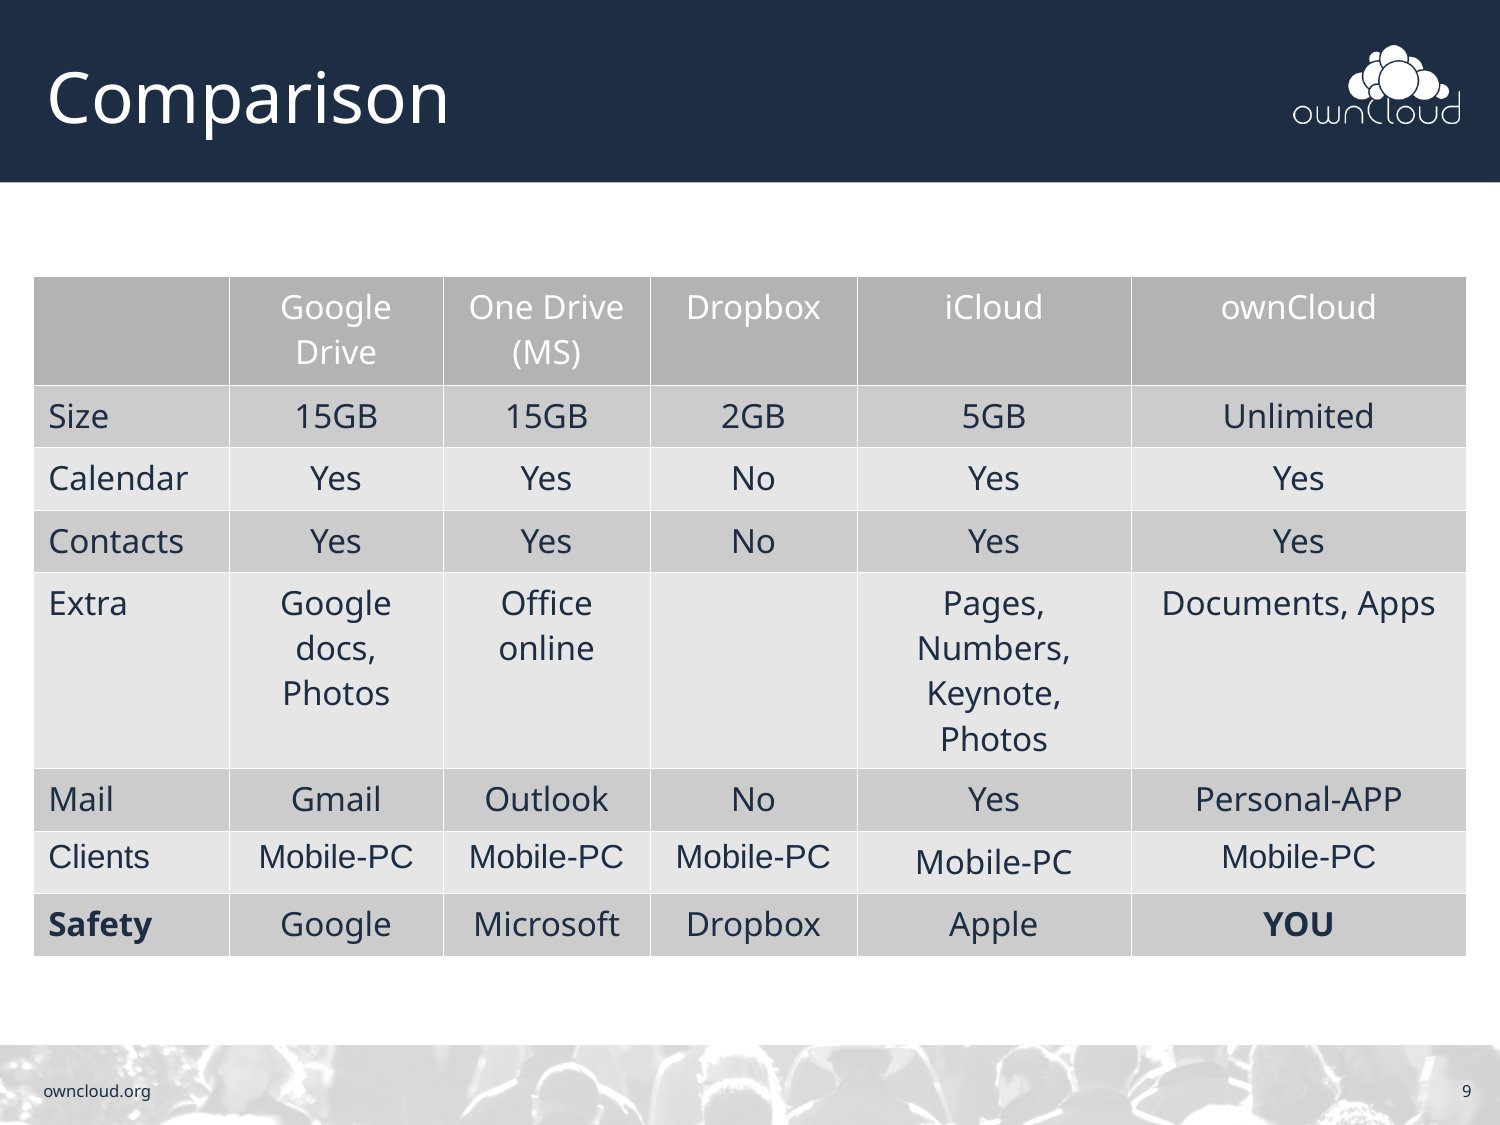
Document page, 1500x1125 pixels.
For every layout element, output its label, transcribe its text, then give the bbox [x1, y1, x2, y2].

table_cell Documents, Apps [1132, 573, 1466, 768]
table_cell 15GB [230, 386, 443, 447]
picture [1293, 45, 1460, 124]
table_cell Yes [230, 448, 443, 510]
table_cell Apple [858, 894, 1131, 956]
table_cell Yes [1132, 511, 1466, 572]
table_cell Safety [34, 894, 229, 956]
table_cell Size [34, 386, 229, 447]
table_cell Mobile-PC [444, 832, 650, 893]
table_header Google Drive [230, 277, 443, 385]
table_cell Gmail [230, 769, 443, 831]
table_cell No [651, 769, 857, 831]
table_cell 2GB [651, 386, 857, 447]
table_cell No [651, 511, 857, 572]
table_header One Drive (MS) [444, 277, 650, 385]
table_cell Unlimited [1132, 386, 1466, 447]
table_cell Outlook [444, 769, 650, 831]
table_cell 5GB [858, 386, 1131, 447]
table_header [34, 277, 229, 385]
table_cell Mobile-PC [1132, 832, 1466, 893]
table_cell Yes [1132, 448, 1466, 510]
table_cell Yes [858, 511, 1131, 572]
table_cell Contacts [34, 511, 229, 572]
table_header iCloud [858, 277, 1131, 385]
table_cell Yes [858, 448, 1131, 510]
table_cell Calendar [34, 448, 229, 510]
table_cell Mobile-PC [230, 832, 443, 893]
table_cell Personal-APP [1132, 769, 1466, 831]
table_cell Yes [444, 511, 650, 572]
table_cell Dropbox [651, 894, 857, 956]
table_cell Mobile-PC [651, 832, 857, 893]
table_cell Yes [444, 448, 650, 510]
table_cell Pages, Numbers, Keynote, Photos [858, 573, 1131, 768]
table_cell Extra [34, 573, 229, 768]
table_cell Microsoft [444, 894, 650, 956]
table_cell [651, 573, 857, 768]
table_cell Yes [230, 511, 443, 572]
table_cell No [651, 448, 857, 510]
table_cell Clients [34, 832, 229, 893]
table_header ownCloud [1132, 277, 1466, 385]
table_cell Google docs, Photos [230, 573, 443, 768]
table_cell Mobile-PC [858, 832, 1131, 893]
table_cell YOU [1132, 894, 1466, 956]
picture [0, 1045, 1500, 1125]
table_cell Office online [444, 573, 650, 768]
table_header Dropbox [651, 277, 857, 385]
table_cell Google [230, 894, 443, 956]
table_cell Yes [858, 769, 1131, 831]
table_cell 15GB [444, 386, 650, 447]
title Comparison [46, 5, 1258, 187]
table_cell Mail [34, 769, 229, 831]
